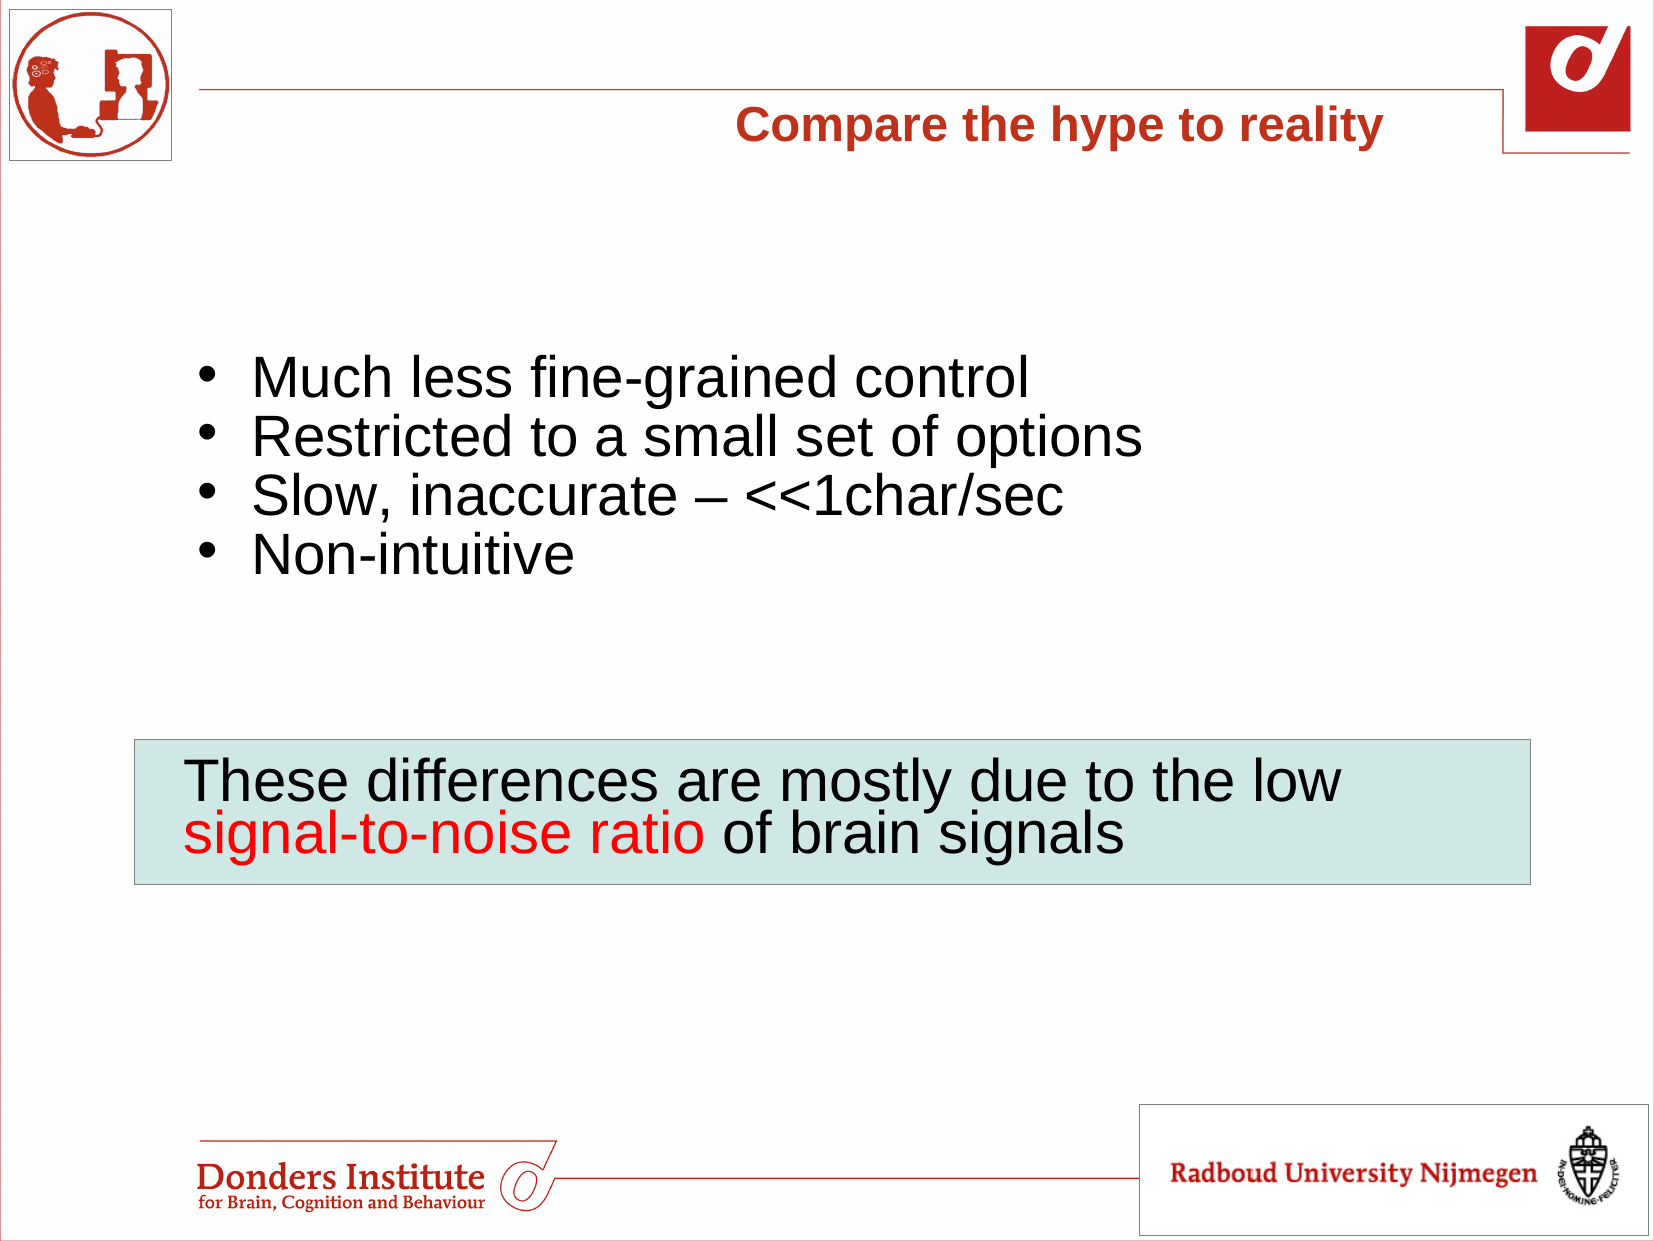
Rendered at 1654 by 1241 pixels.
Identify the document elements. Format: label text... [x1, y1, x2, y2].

list Much less fine-grained control Restricted to a small set of options Slow, inaccurate – <<1char/sec Non-intuitive [197, 357, 1594, 1177]
text_box [134, 739, 197, 885]
list These differences are mostly due to the low signal-to-noise ratio of brain signals [183, 760, 1489, 865]
title Compare the hype to reality [735, 90, 1607, 168]
picture [0, 0, 1654, 1241]
